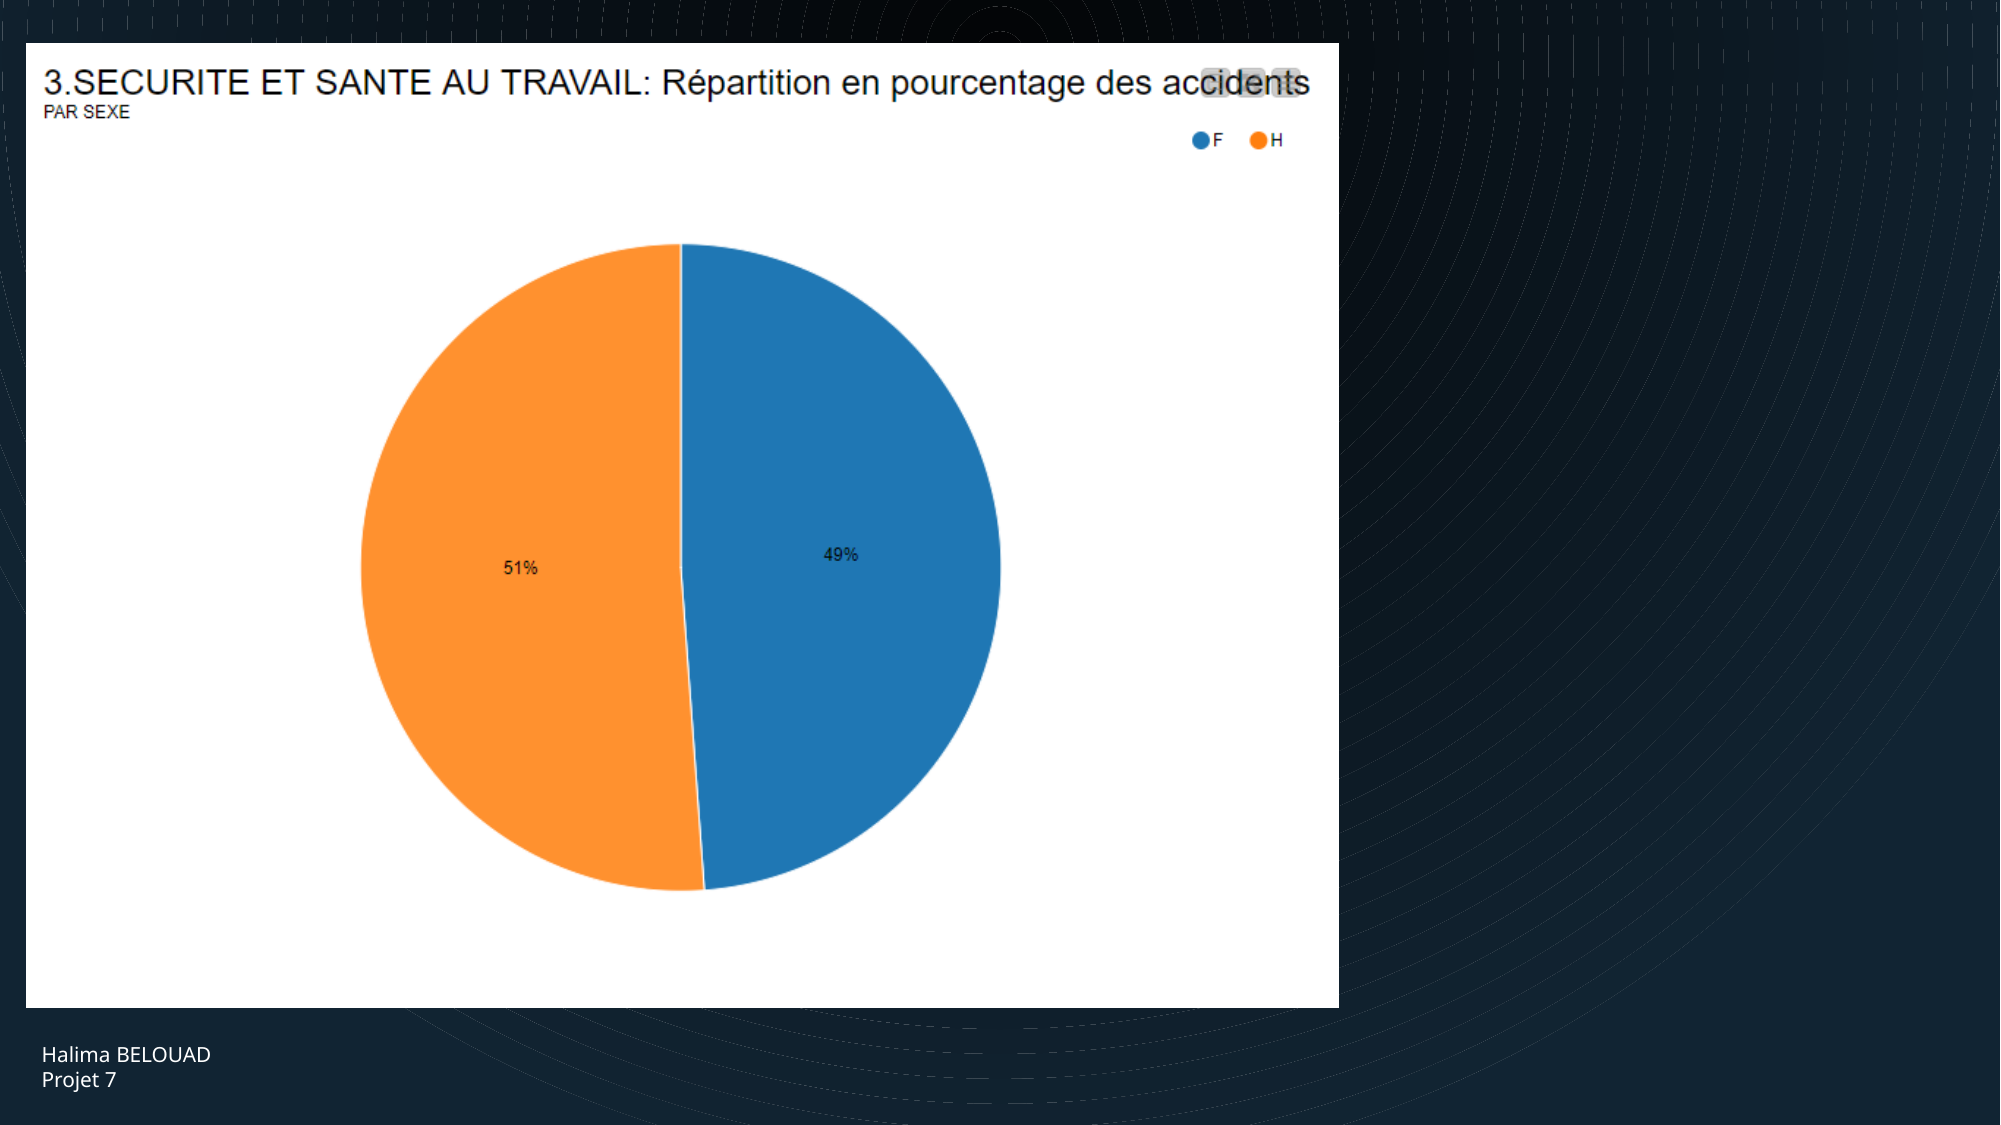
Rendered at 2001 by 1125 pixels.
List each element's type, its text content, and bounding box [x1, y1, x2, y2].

title [1339, 167, 1739, 310]
text_box Halima BELOUAD Projet 7 [26, 1032, 1245, 1100]
picture [26, 43, 1339, 1008]
text_box [0, 0, 2000, 1125]
